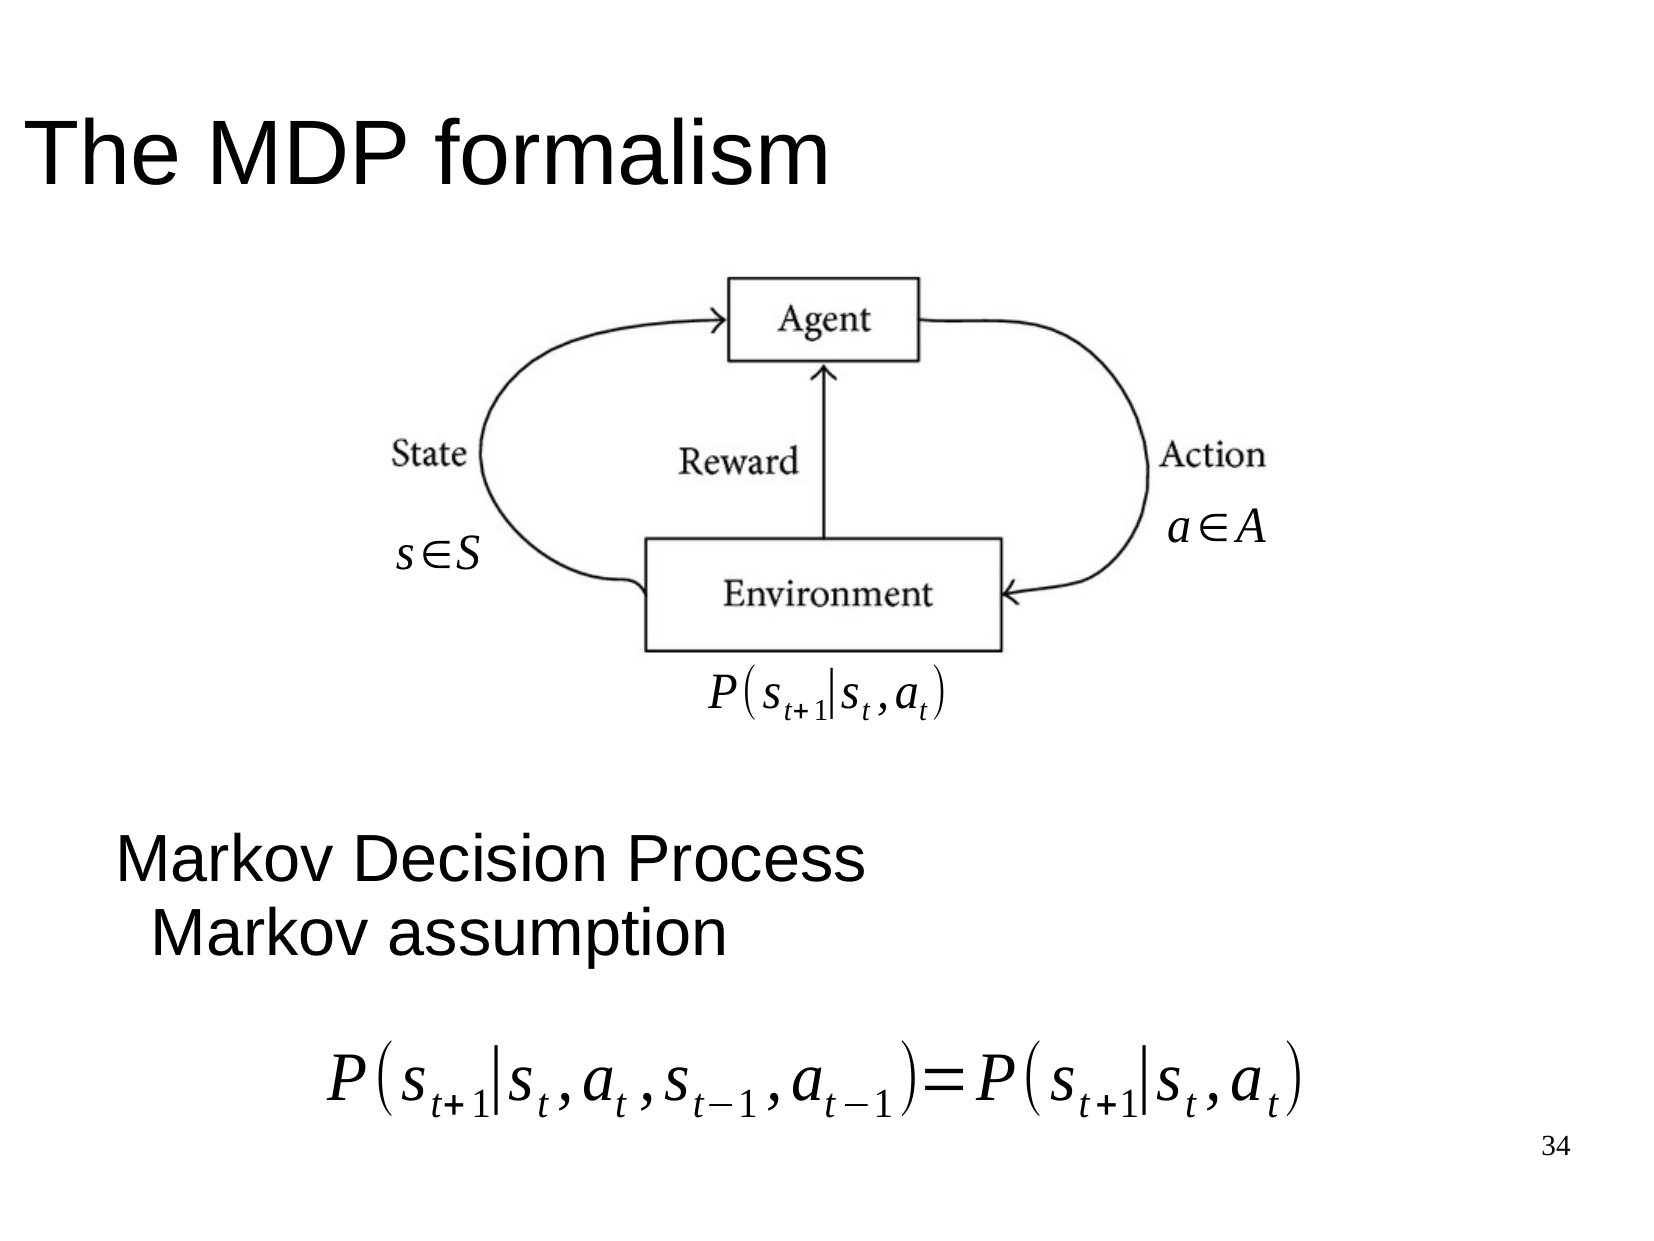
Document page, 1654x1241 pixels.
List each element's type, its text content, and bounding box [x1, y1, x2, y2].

chart [383, 525, 496, 583]
chart [1155, 497, 1281, 556]
chart [307, 1035, 1321, 1126]
title The MDP formalism [23, 49, 1512, 257]
chart [693, 660, 961, 727]
picture [360, 246, 1298, 684]
text_box Markov Decision Process Markov assumption [79, 820, 1501, 1045]
